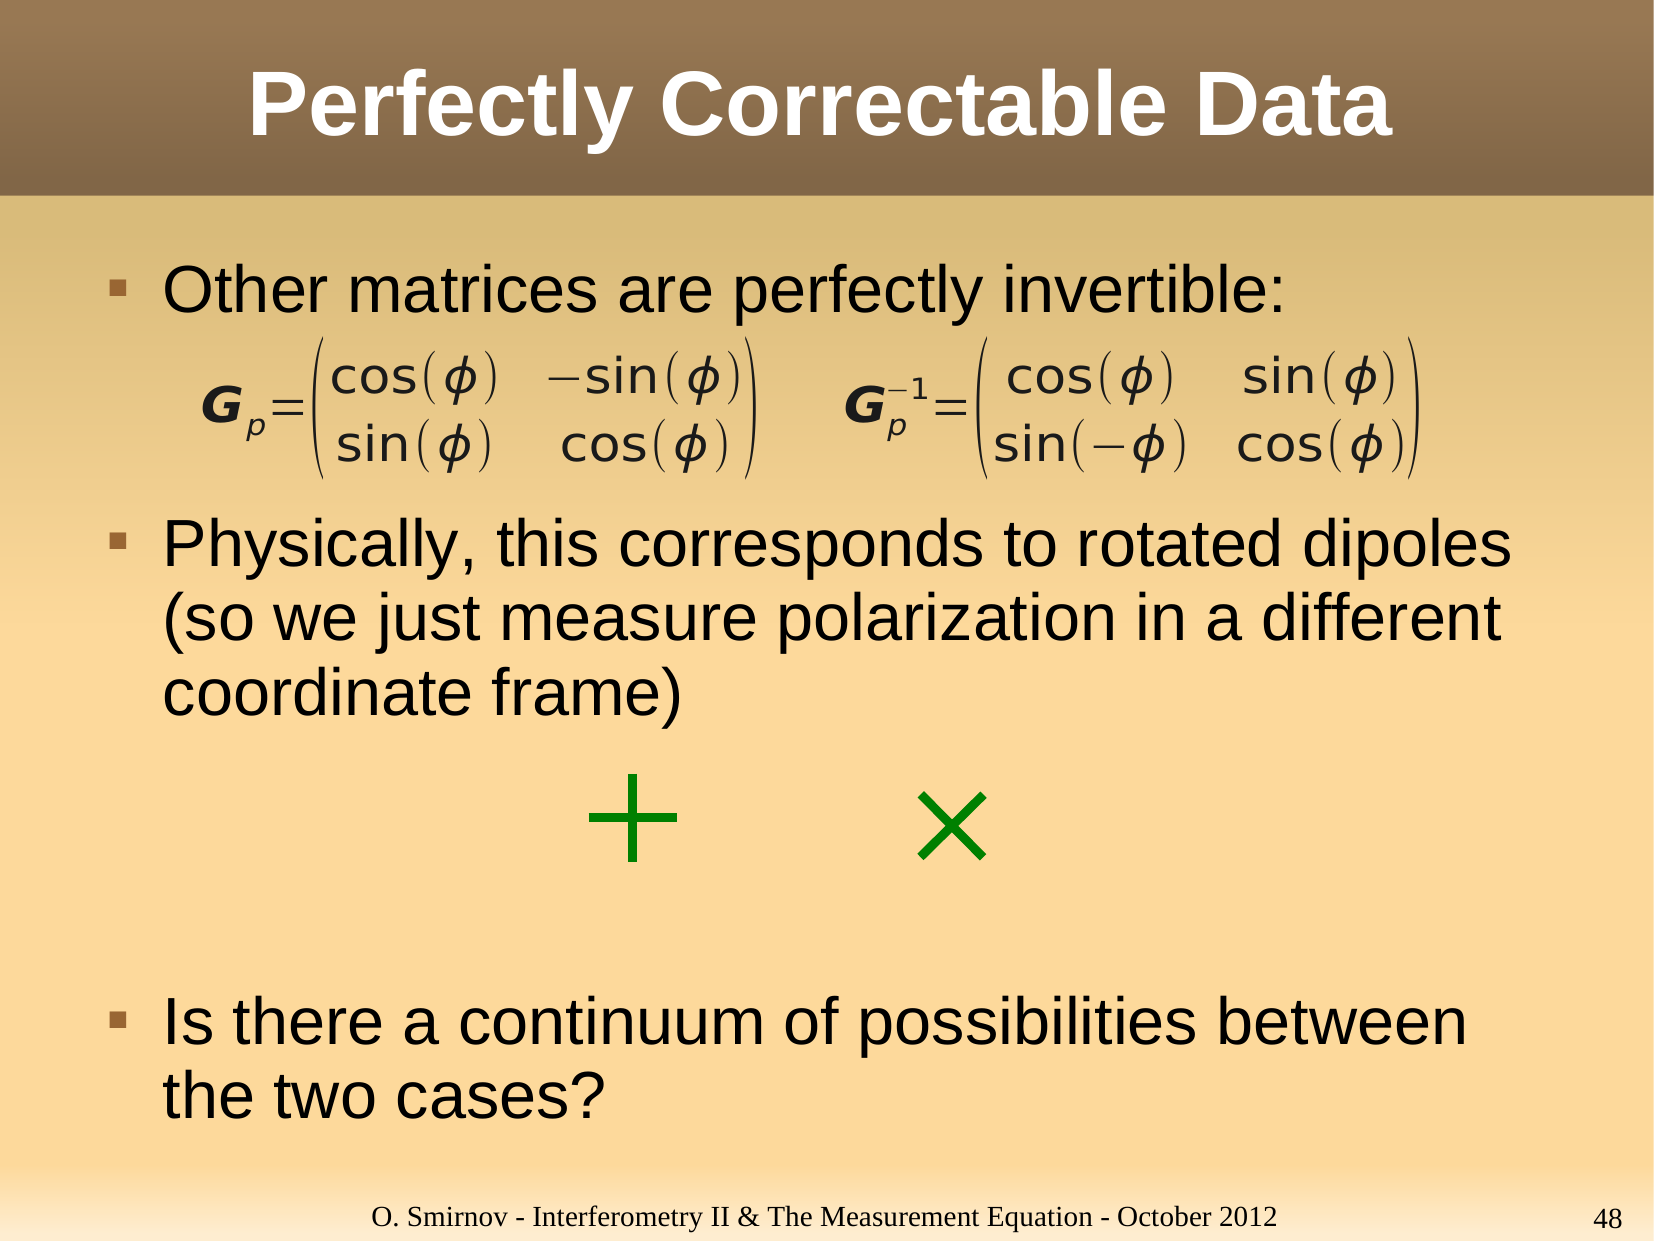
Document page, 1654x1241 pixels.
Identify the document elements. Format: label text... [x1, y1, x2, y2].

picture [0, 0, 1654, 1241]
chart [194, 333, 1431, 482]
list Other matrices are perfectly invertible: Physically, this corresponds to rotated dipoles (so we just measure polarization in a different coordinate frame) Is there a continuum of possibilities between the two cases? [91, 251, 1580, 1241]
title Perfectly Correctable Data [76, 0, 1565, 208]
